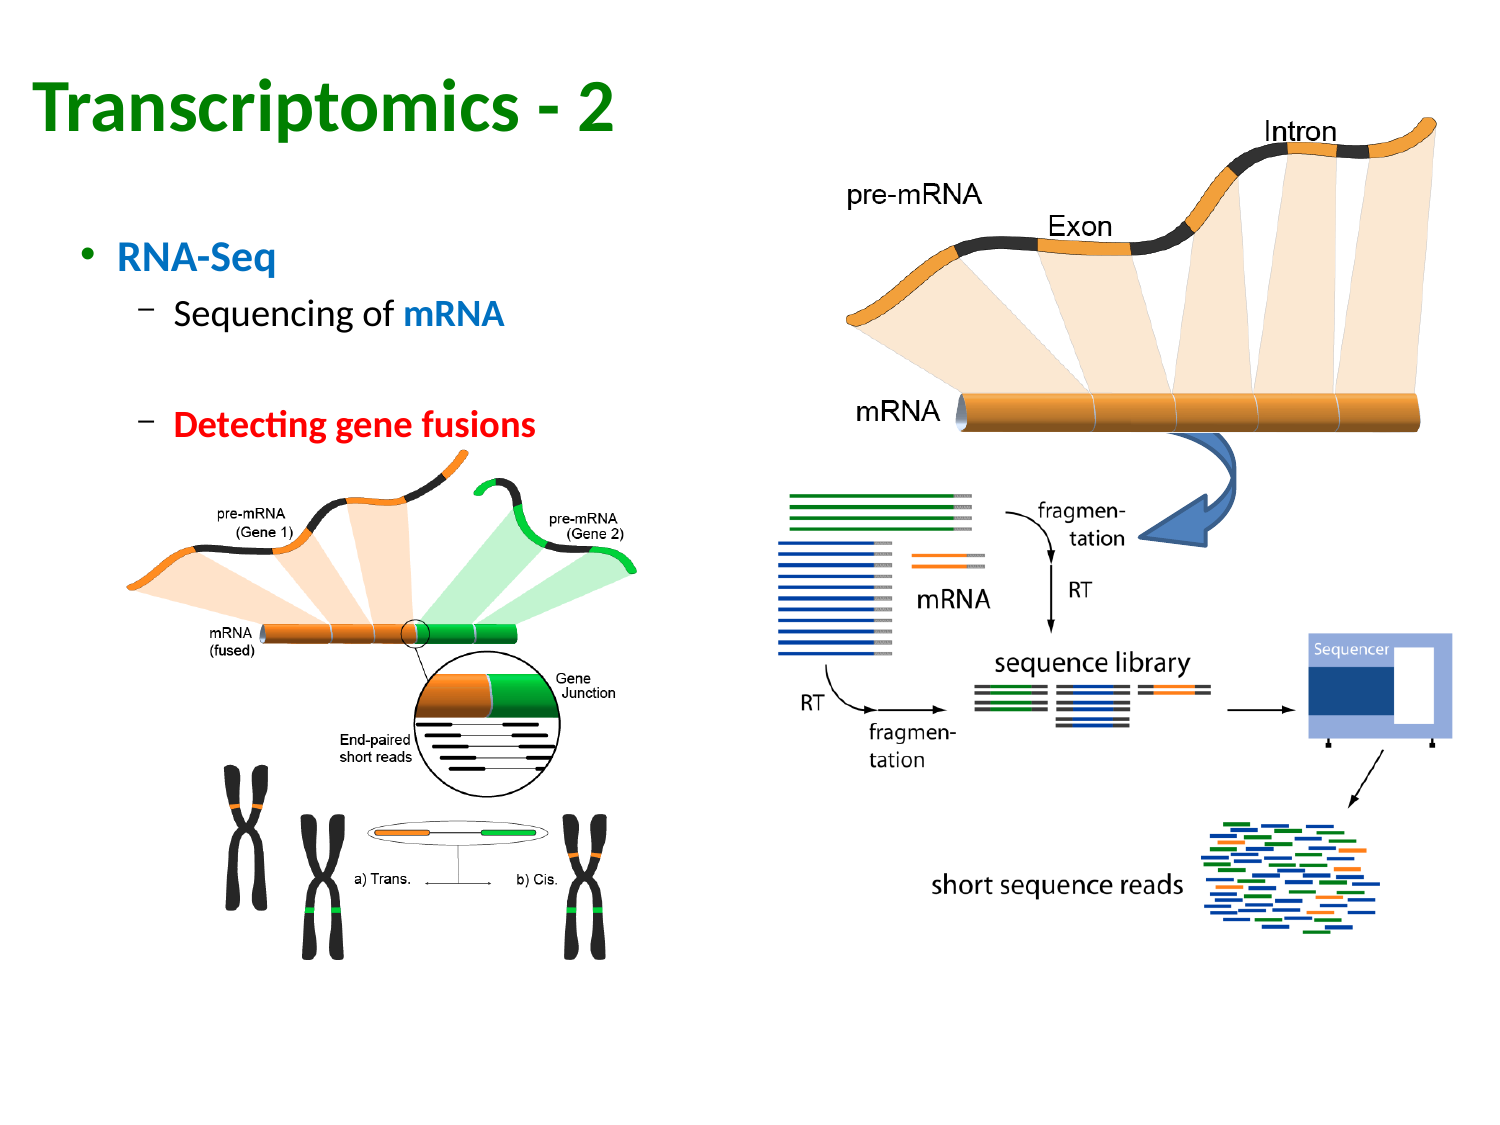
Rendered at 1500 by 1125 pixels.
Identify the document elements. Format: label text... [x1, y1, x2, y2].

picture [773, 491, 1459, 944]
picture [123, 457, 644, 967]
picture [837, 113, 1447, 433]
text_box [1139, 433, 1235, 546]
list RNA-Seq Sequencing of mRNA Detecting gene fusions [64, 219, 821, 457]
title Transcriptomics - 2 [17, 7, 886, 195]
